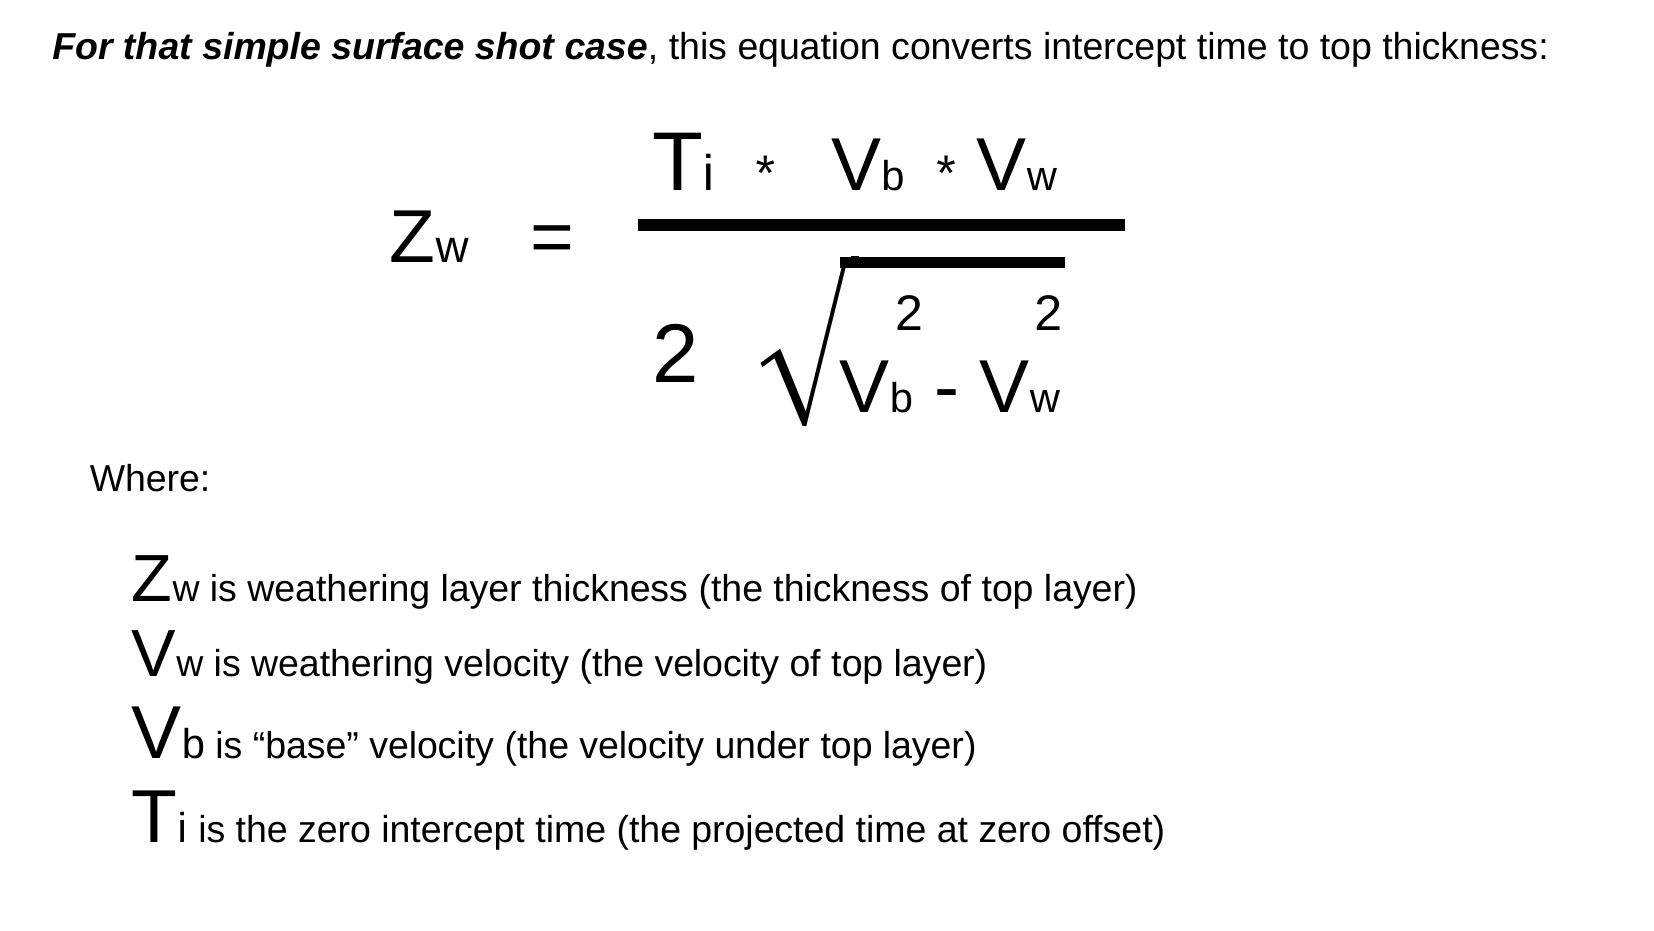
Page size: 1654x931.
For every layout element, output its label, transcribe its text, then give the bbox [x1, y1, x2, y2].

chart [751, 301, 899, 450]
text_box Zw = [375, 187, 676, 287]
text_box 2 2 Vb - Vw [825, 262, 1238, 437]
text_box 2 [637, 300, 751, 450]
text_box Ti * Vb * Vw [637, 76, 1126, 301]
text_box For that simple surface shot case, this equation converts intercept time to top thickness: [37, 18, 1651, 76]
text_box Where: Zw is weathering layer thickness (the thickness of top layer) Vw is weathering velocity (the velocity of top layer) Vb is “base” velocity (the velocity under top layer) Ti is the zero intercept time (the projected time at zero offset) [75, 450, 1576, 931]
